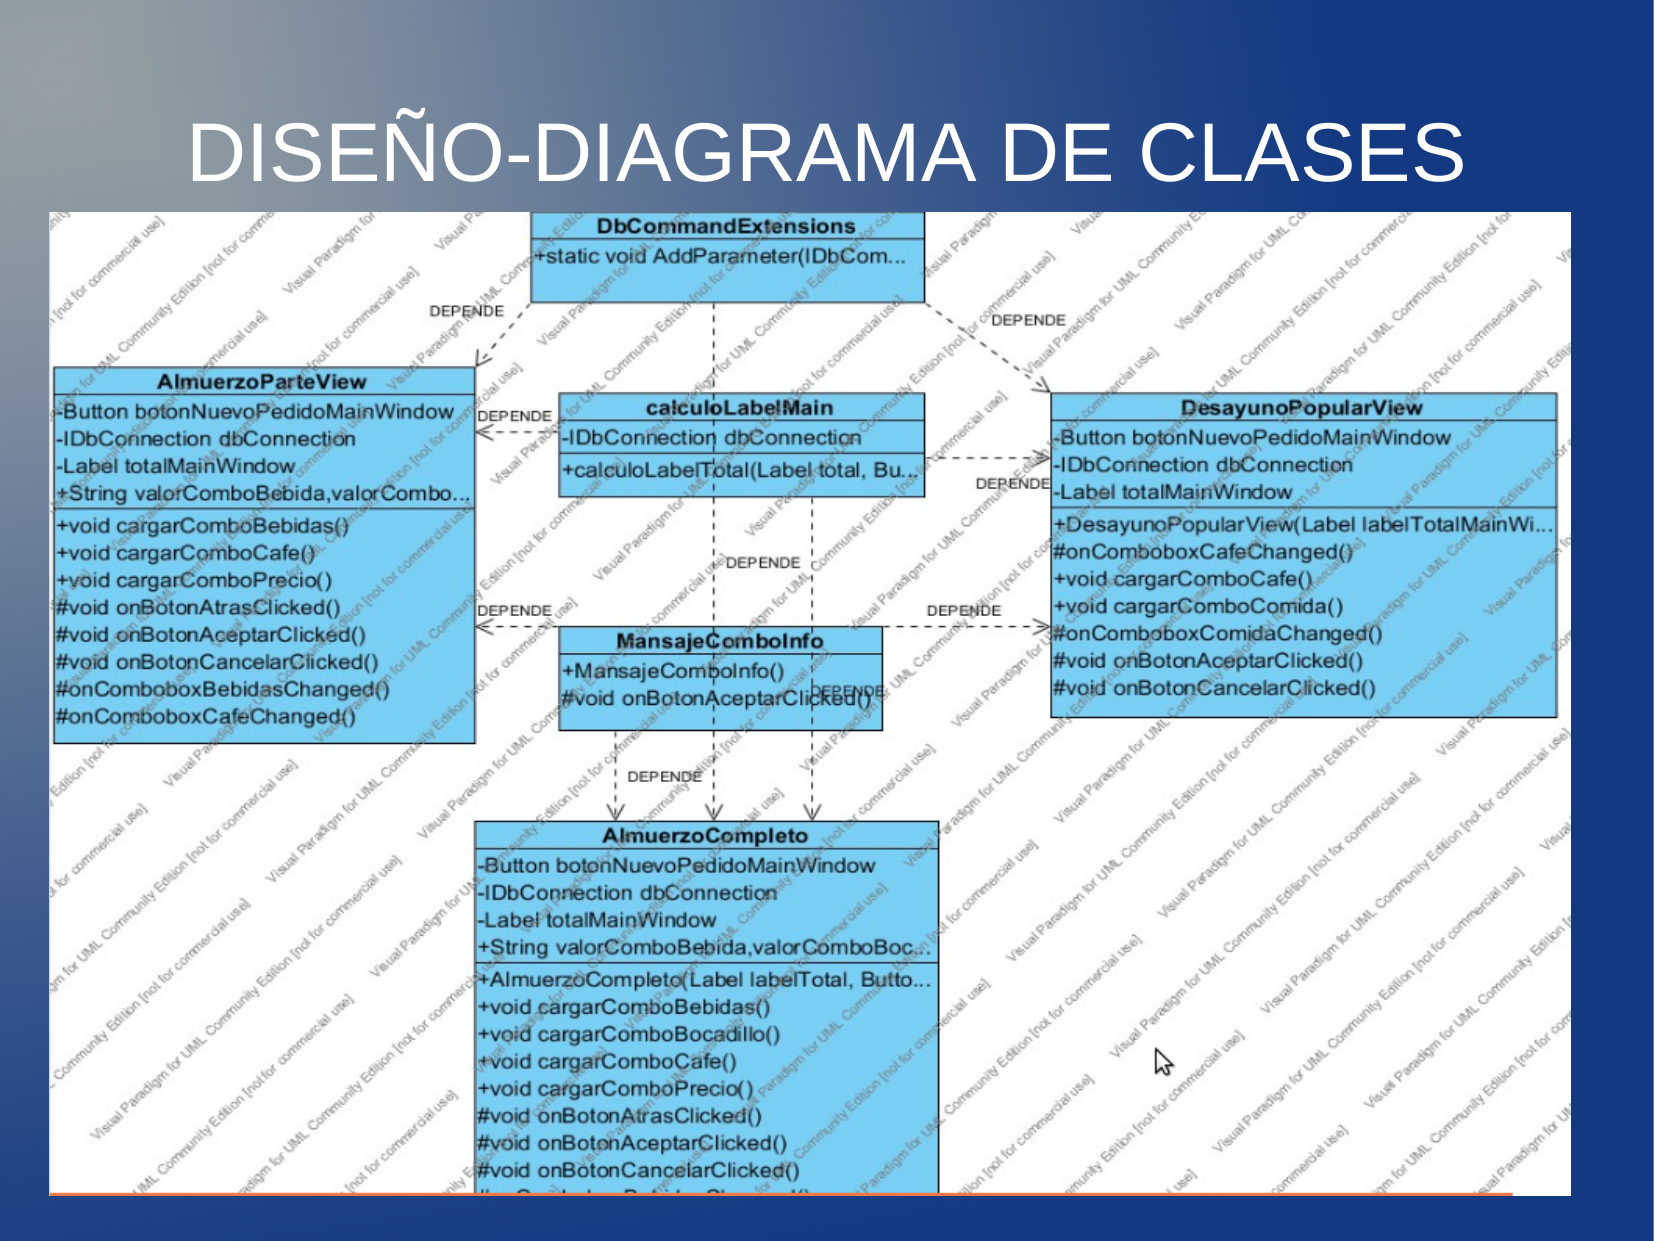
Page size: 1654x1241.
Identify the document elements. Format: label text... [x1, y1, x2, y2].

picture [0, 0, 1654, 1241]
title DISEÑO-DIAGRAMA DE CLASES [82, 49, 1571, 212]
